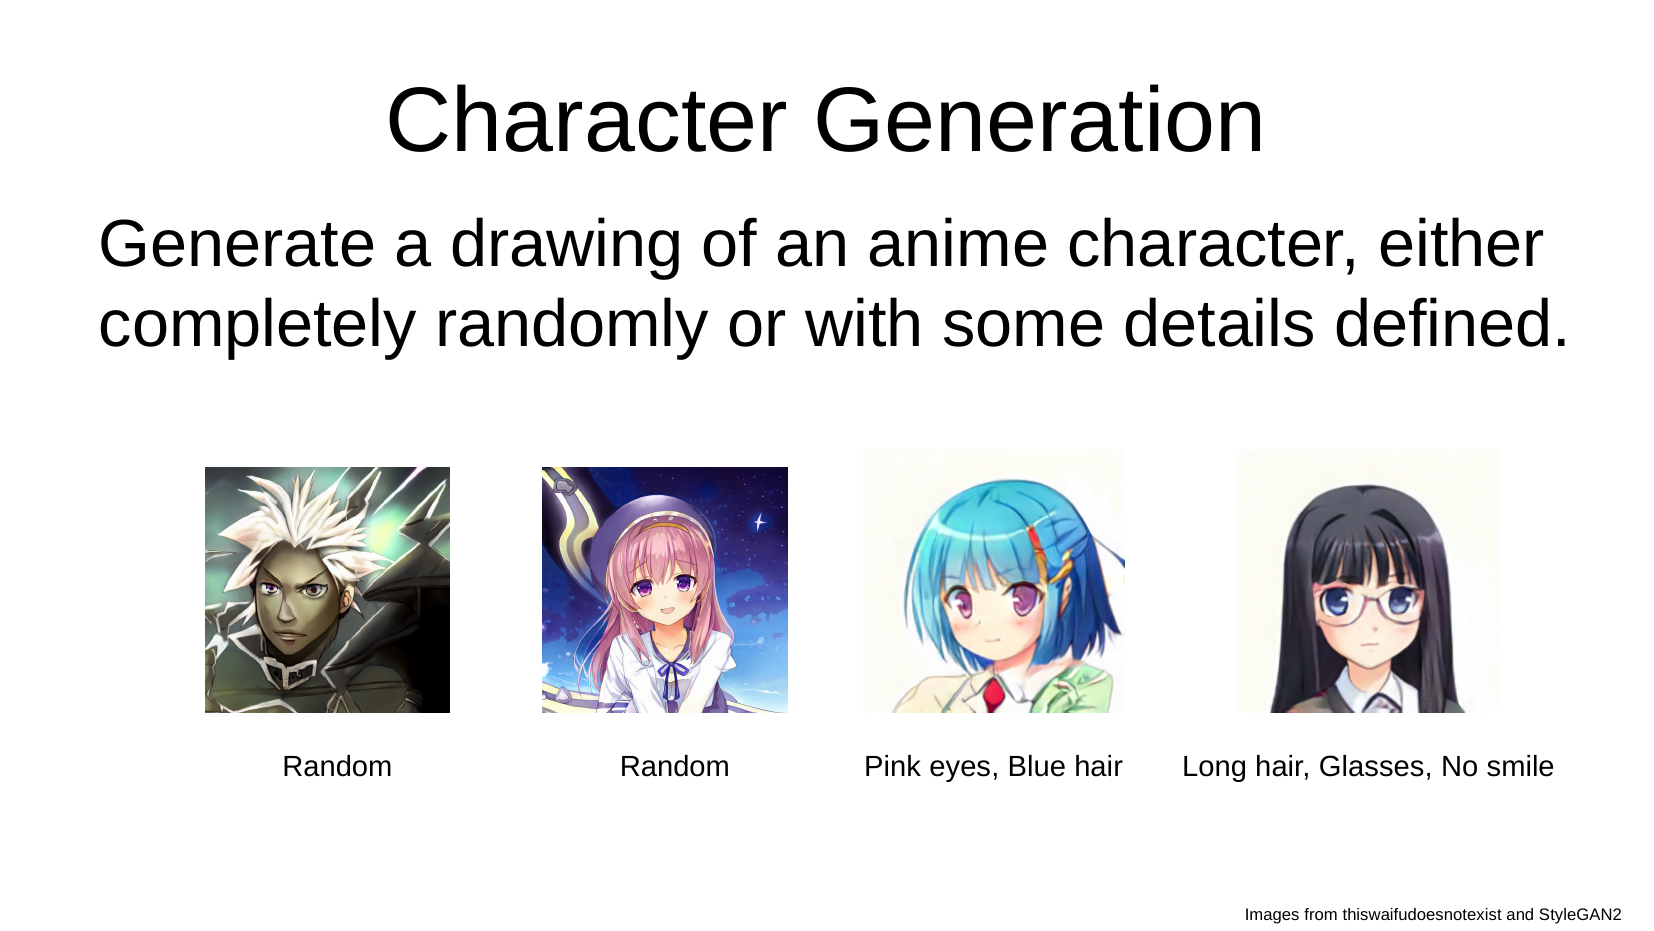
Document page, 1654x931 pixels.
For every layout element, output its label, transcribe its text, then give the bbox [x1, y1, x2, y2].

picture [862, 449, 1125, 713]
title Character Generation [82, 37, 1571, 193]
text_box Random [599, 739, 750, 788]
text_box Generate a drawing of an anime character, either completely randomly or with some details defined. [83, 192, 1598, 448]
text_box Images from thiswaifudoesnotexist and StyleGAN2 [1230, 896, 1638, 931]
text_box Random [262, 739, 413, 788]
picture [1237, 449, 1500, 713]
text_box Pink eyes, Blue hair [825, 739, 1162, 788]
picture [205, 467, 450, 713]
text_box Long hair, Glasses, No smile [1162, 739, 1575, 788]
picture [542, 467, 788, 713]
